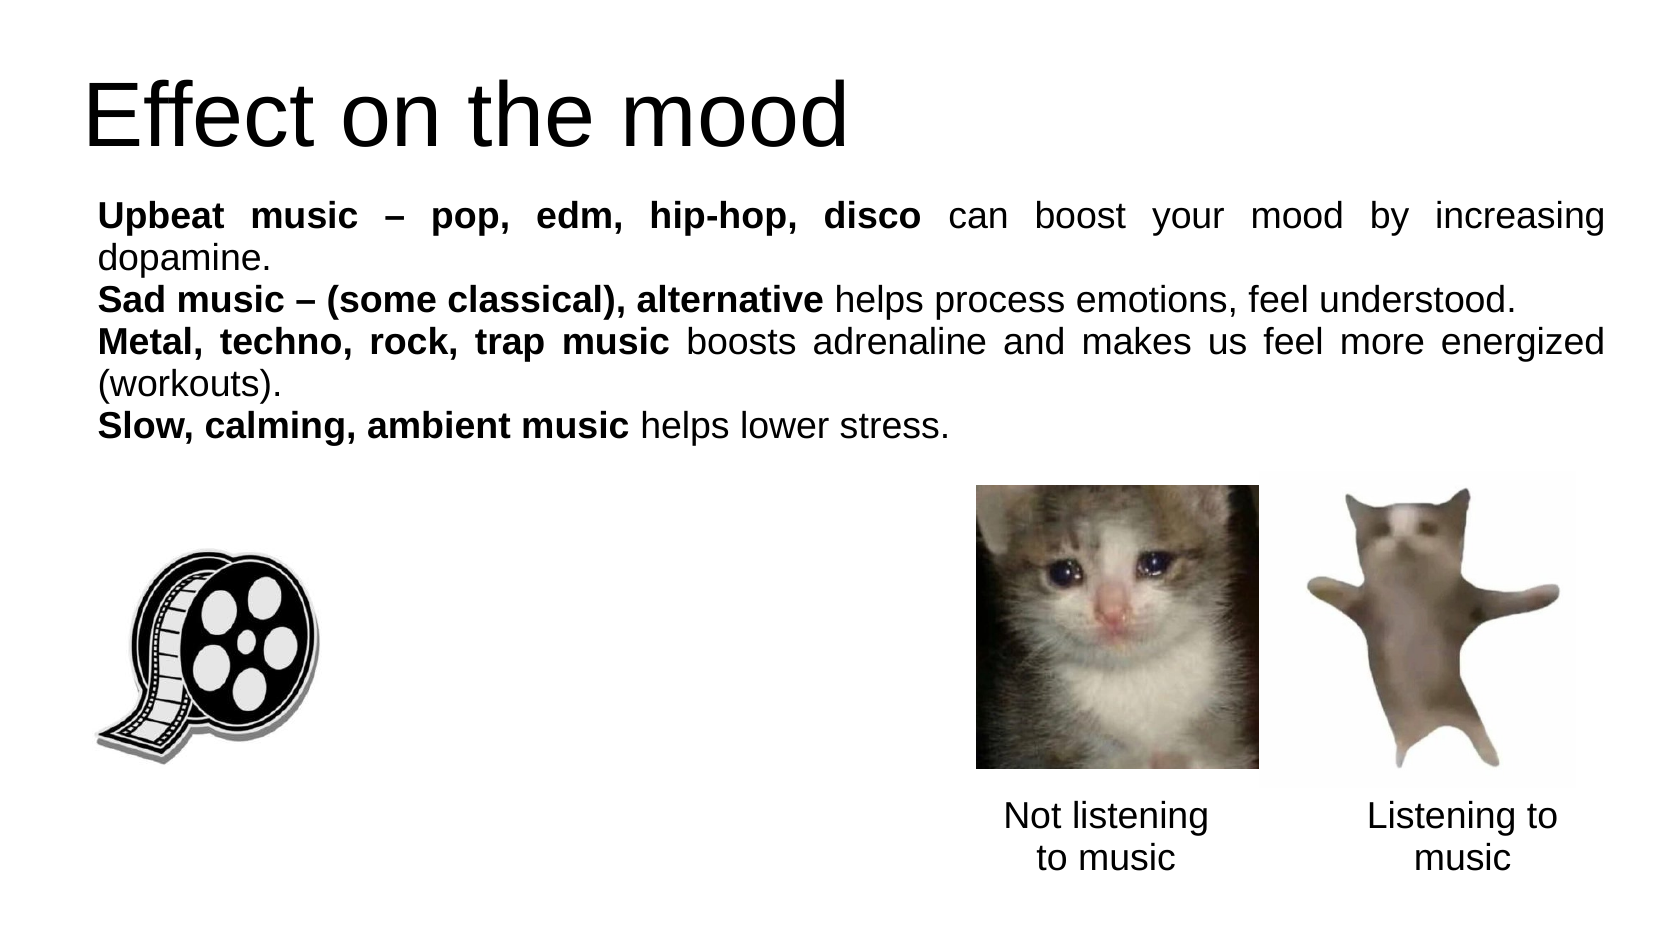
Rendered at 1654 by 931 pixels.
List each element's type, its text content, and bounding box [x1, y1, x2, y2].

picture [976, 471, 1576, 788]
text_box Not listening to music [975, 787, 1238, 887]
title Effect on the mood [82, 37, 863, 187]
text_box Listening to music [1312, 787, 1613, 901]
picture [37, 487, 376, 826]
text_box Upbeat music – pop, edm, hip-hop, disco can boost your mood by increasing dopamine. Sad music – (some classical), alternative helps process emotions, feel understood. Metal, techno, rock, trap music boosts adrenaline and makes us feel more energized (workouts). Slow, calming, ambient music helps lower stress. [82, 187, 1621, 526]
